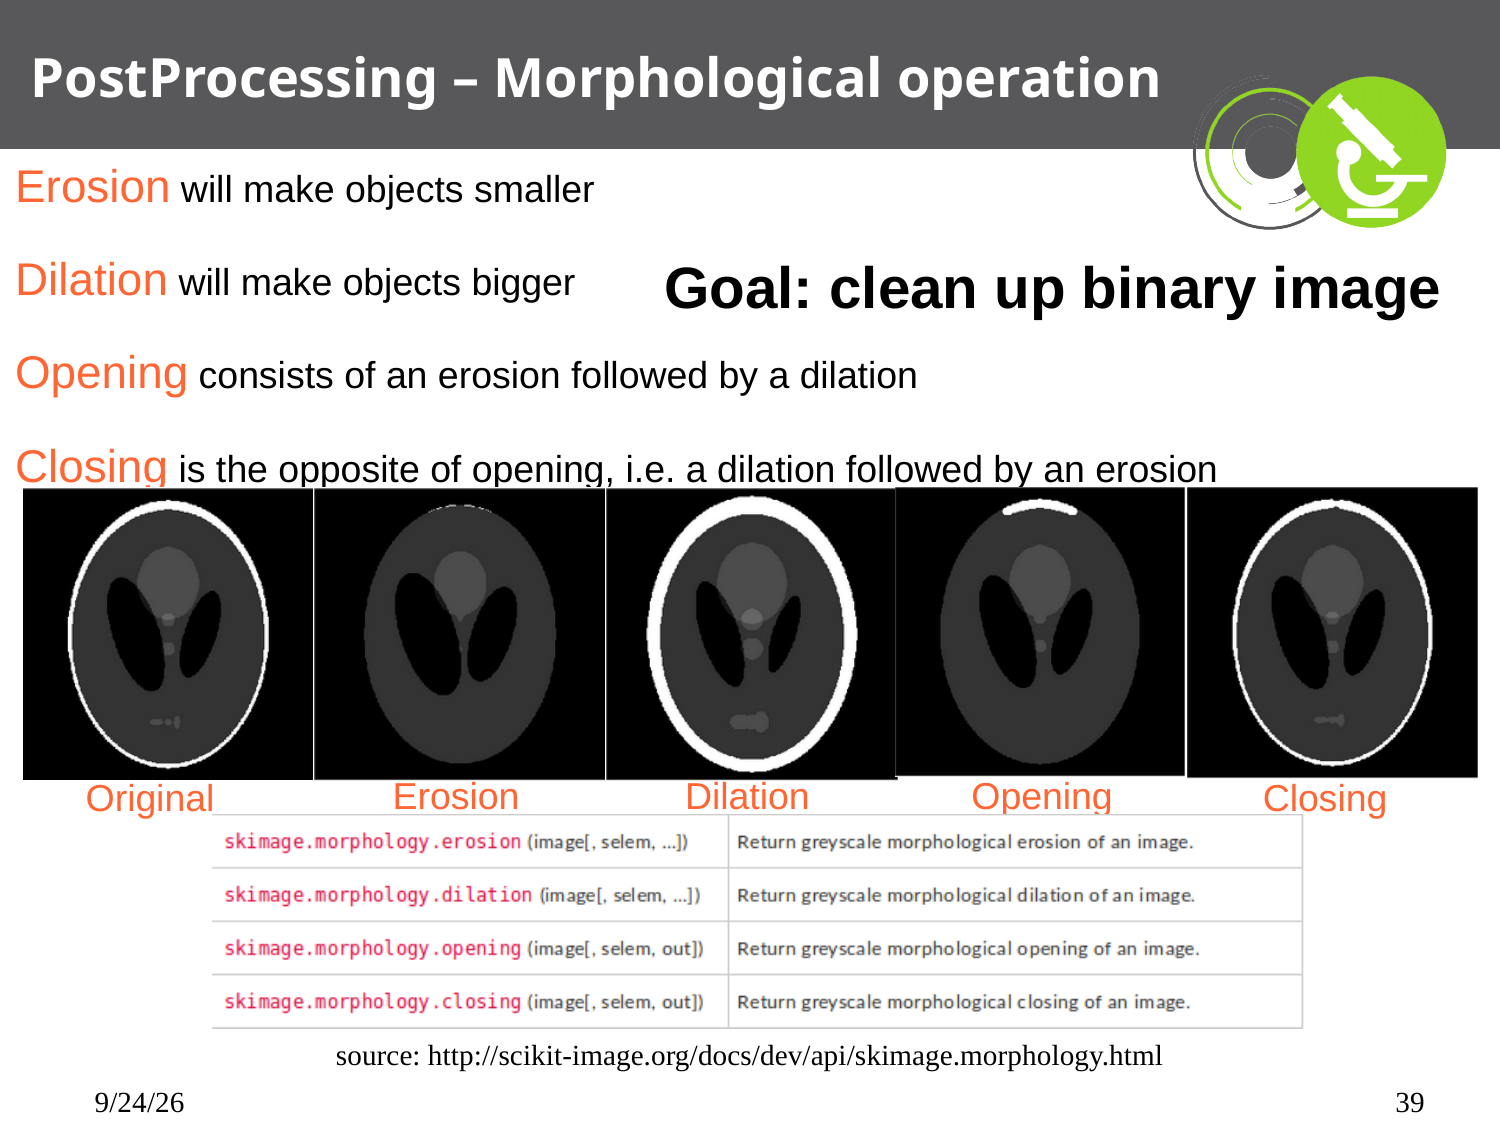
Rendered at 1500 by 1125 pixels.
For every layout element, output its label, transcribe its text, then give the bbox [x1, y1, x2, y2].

picture [1193, 69, 1453, 236]
text_box Dilation [670, 767, 825, 814]
text_box Original [70, 769, 230, 827]
title PostProcessing – Morphological operation [0, 0, 1193, 153]
text_box Opening [956, 767, 1128, 814]
text_box Closing [1248, 769, 1403, 827]
picture [212, 814, 1305, 1029]
text_box Goal: clean up binary image [649, 248, 1465, 331]
picture [1187, 487, 1479, 780]
text_box Erosion [377, 767, 535, 814]
picture [23, 487, 1186, 781]
text_box Erosion will make objects smaller Dilation will make objects bigger Opening consists of an erosion followed by a dilation Closing is the opposite of opening, i.e. a dilation followed by an erosion [0, 153, 1234, 500]
